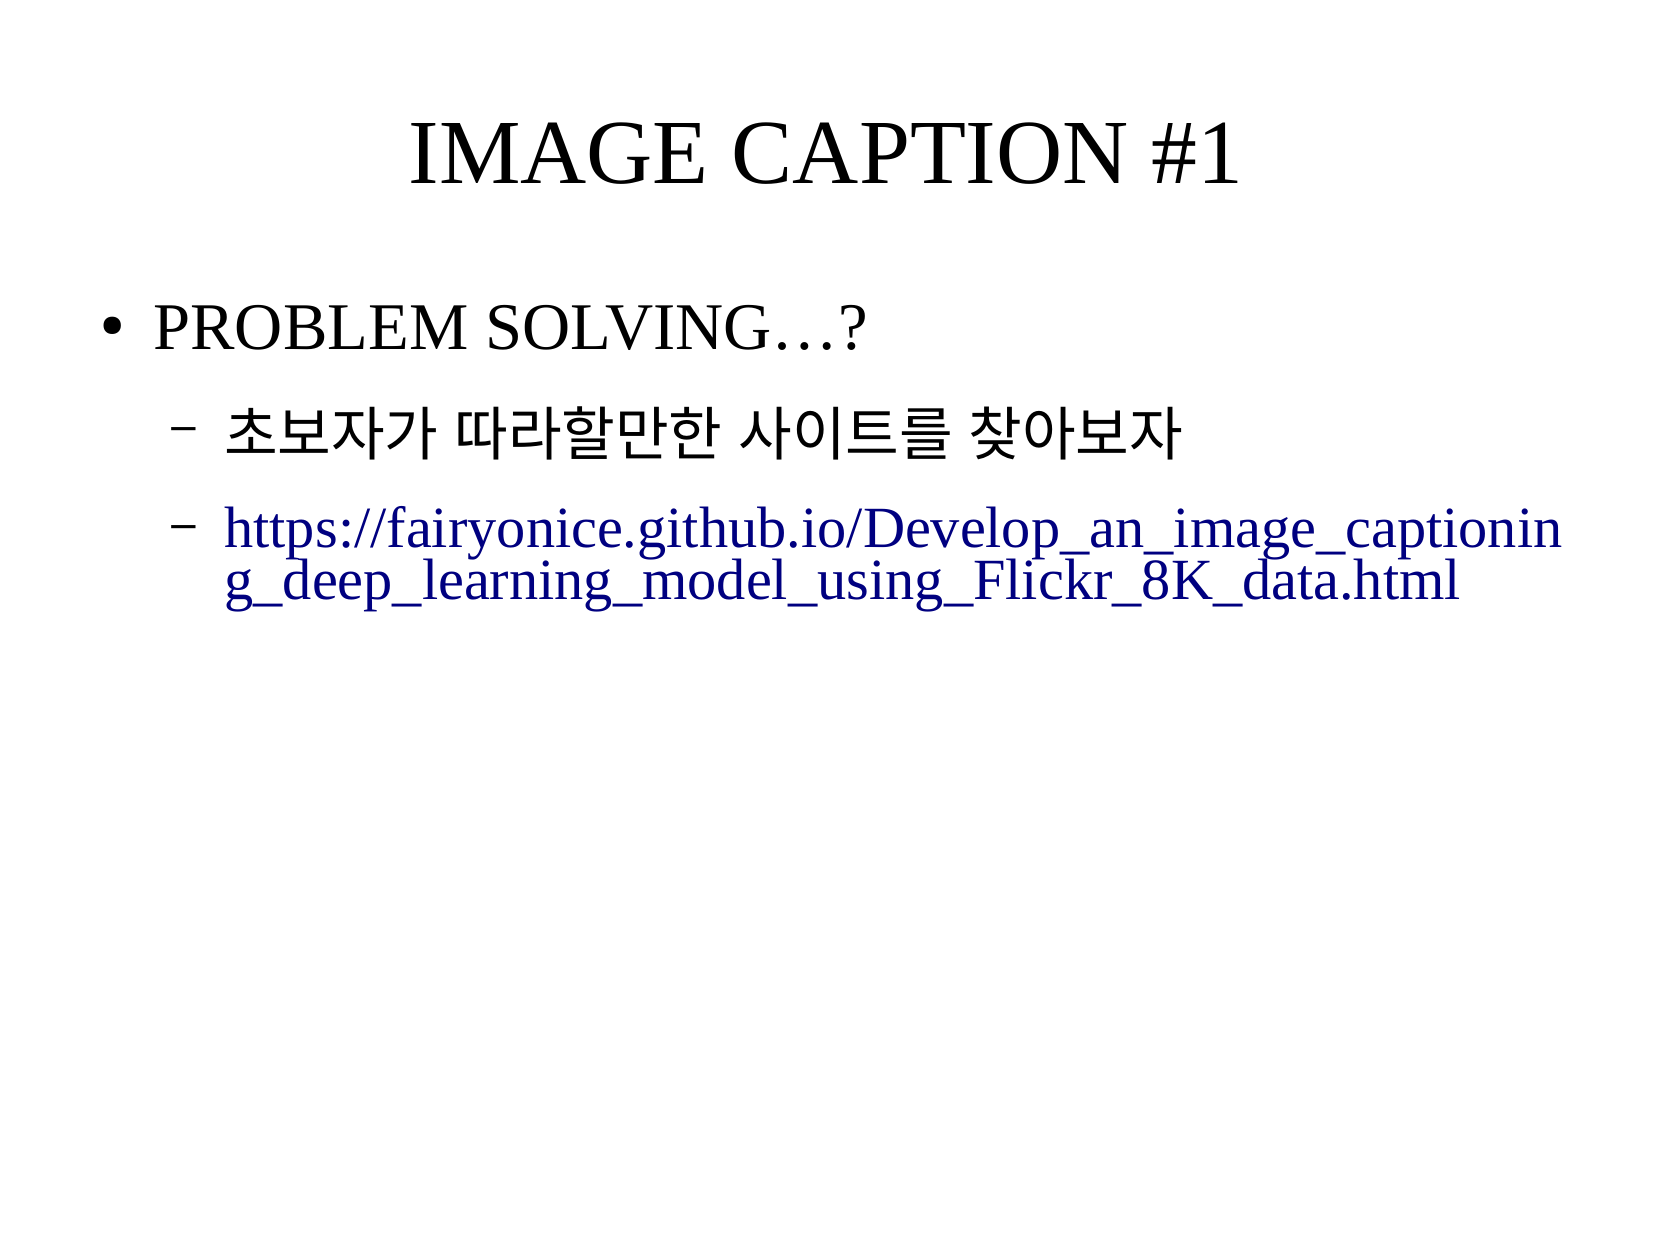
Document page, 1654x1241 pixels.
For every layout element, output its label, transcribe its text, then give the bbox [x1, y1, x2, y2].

list PROBLEM SOLVING…? 초보자가 따라할만한 사이트를 찾아보자 https://fairyonice.github.io/Develop_an_image_captioning_deep_learning_model_using_Flickr_8K_data.html [82, 290, 1571, 1010]
title IMAGE CAPTION #1 [82, 49, 1571, 257]
